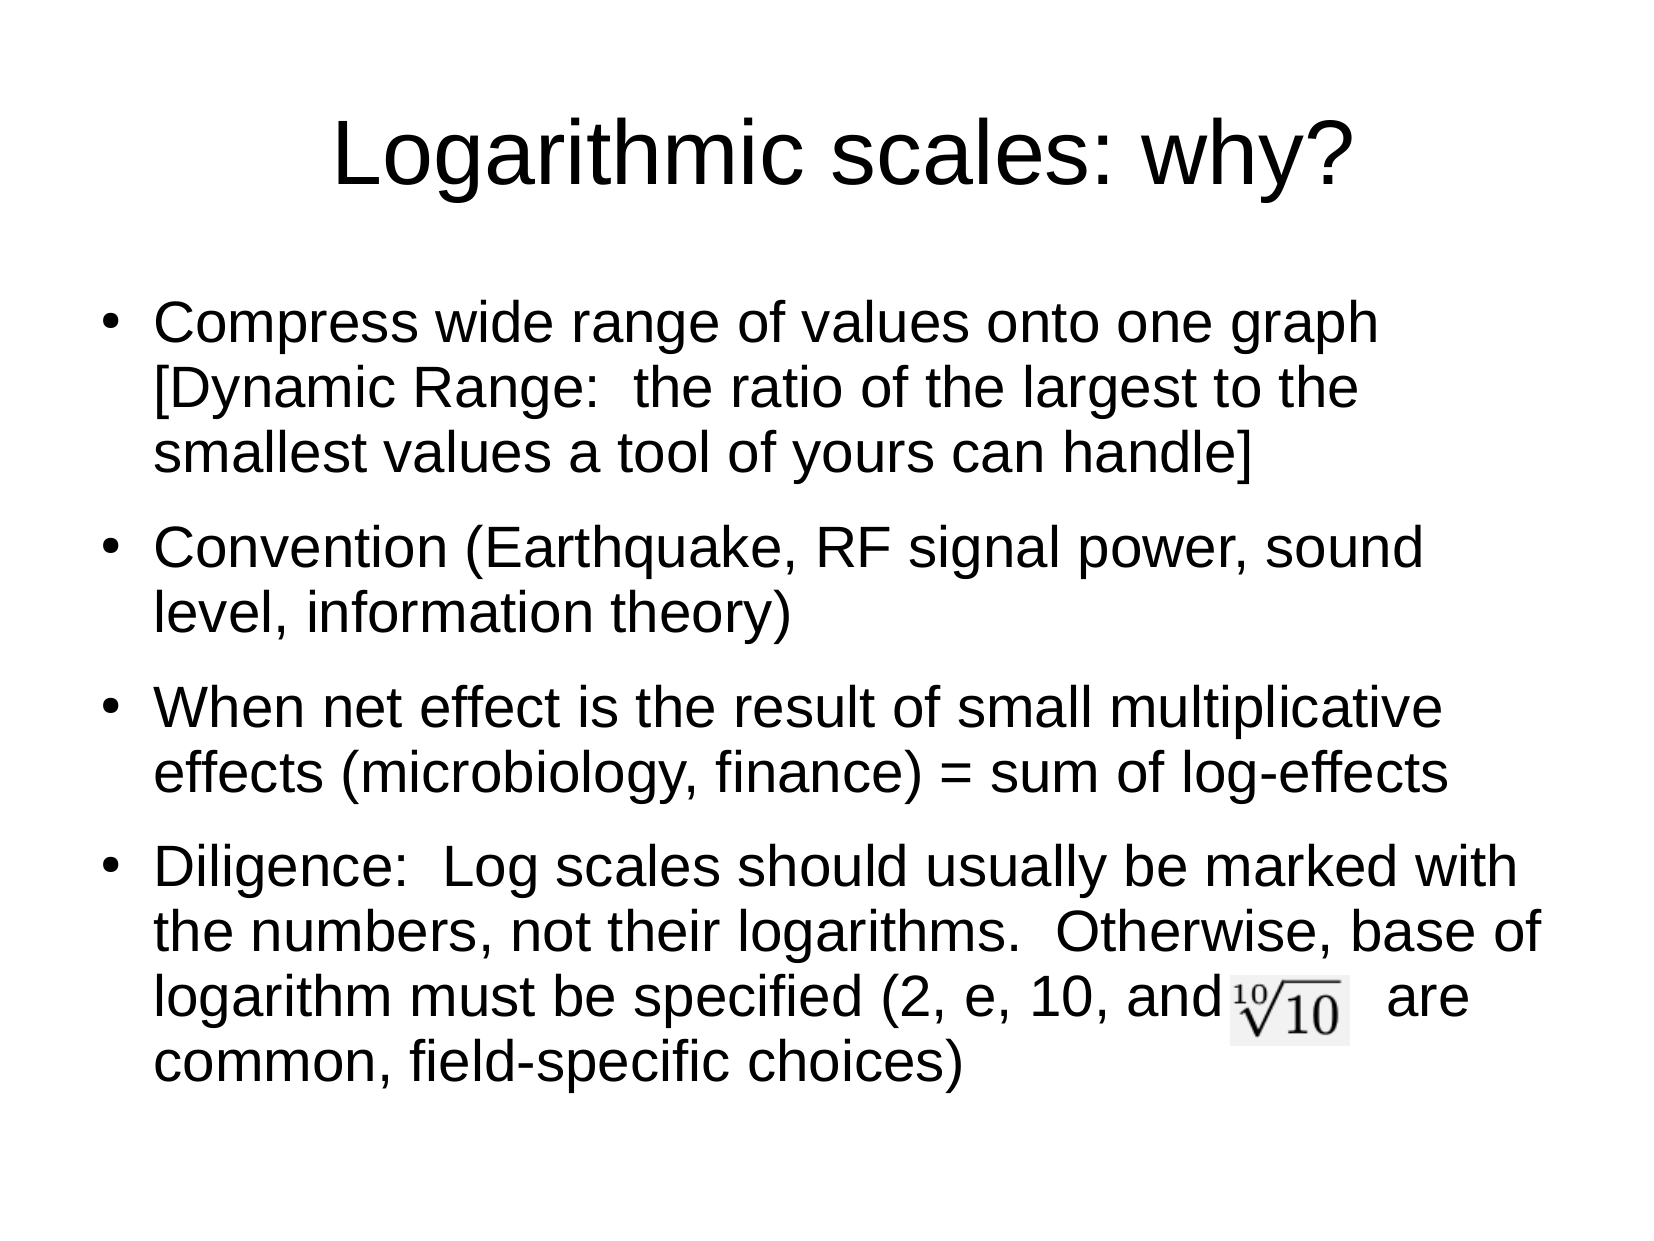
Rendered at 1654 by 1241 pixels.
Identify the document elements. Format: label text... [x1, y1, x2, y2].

title Logarithmic scales: why? [82, 49, 1571, 257]
list Compress wide range of values onto one graph [Dynamic Range: the ratio of the largest to the smallest values a tool of yours can handle] Convention (Earthquake, RF signal power, sound level, information theory) When net effect is the result of small multiplicative effects (microbiology, finance) = sum of log-effects Diligence: Log scales should usually be marked with the numbers, not their logarithms. Otherwise, base of logarithm must be specified (2, e, 10, and are common, field-specific choices) [82, 290, 1561, 1109]
text_box [1230, 975, 1351, 1046]
